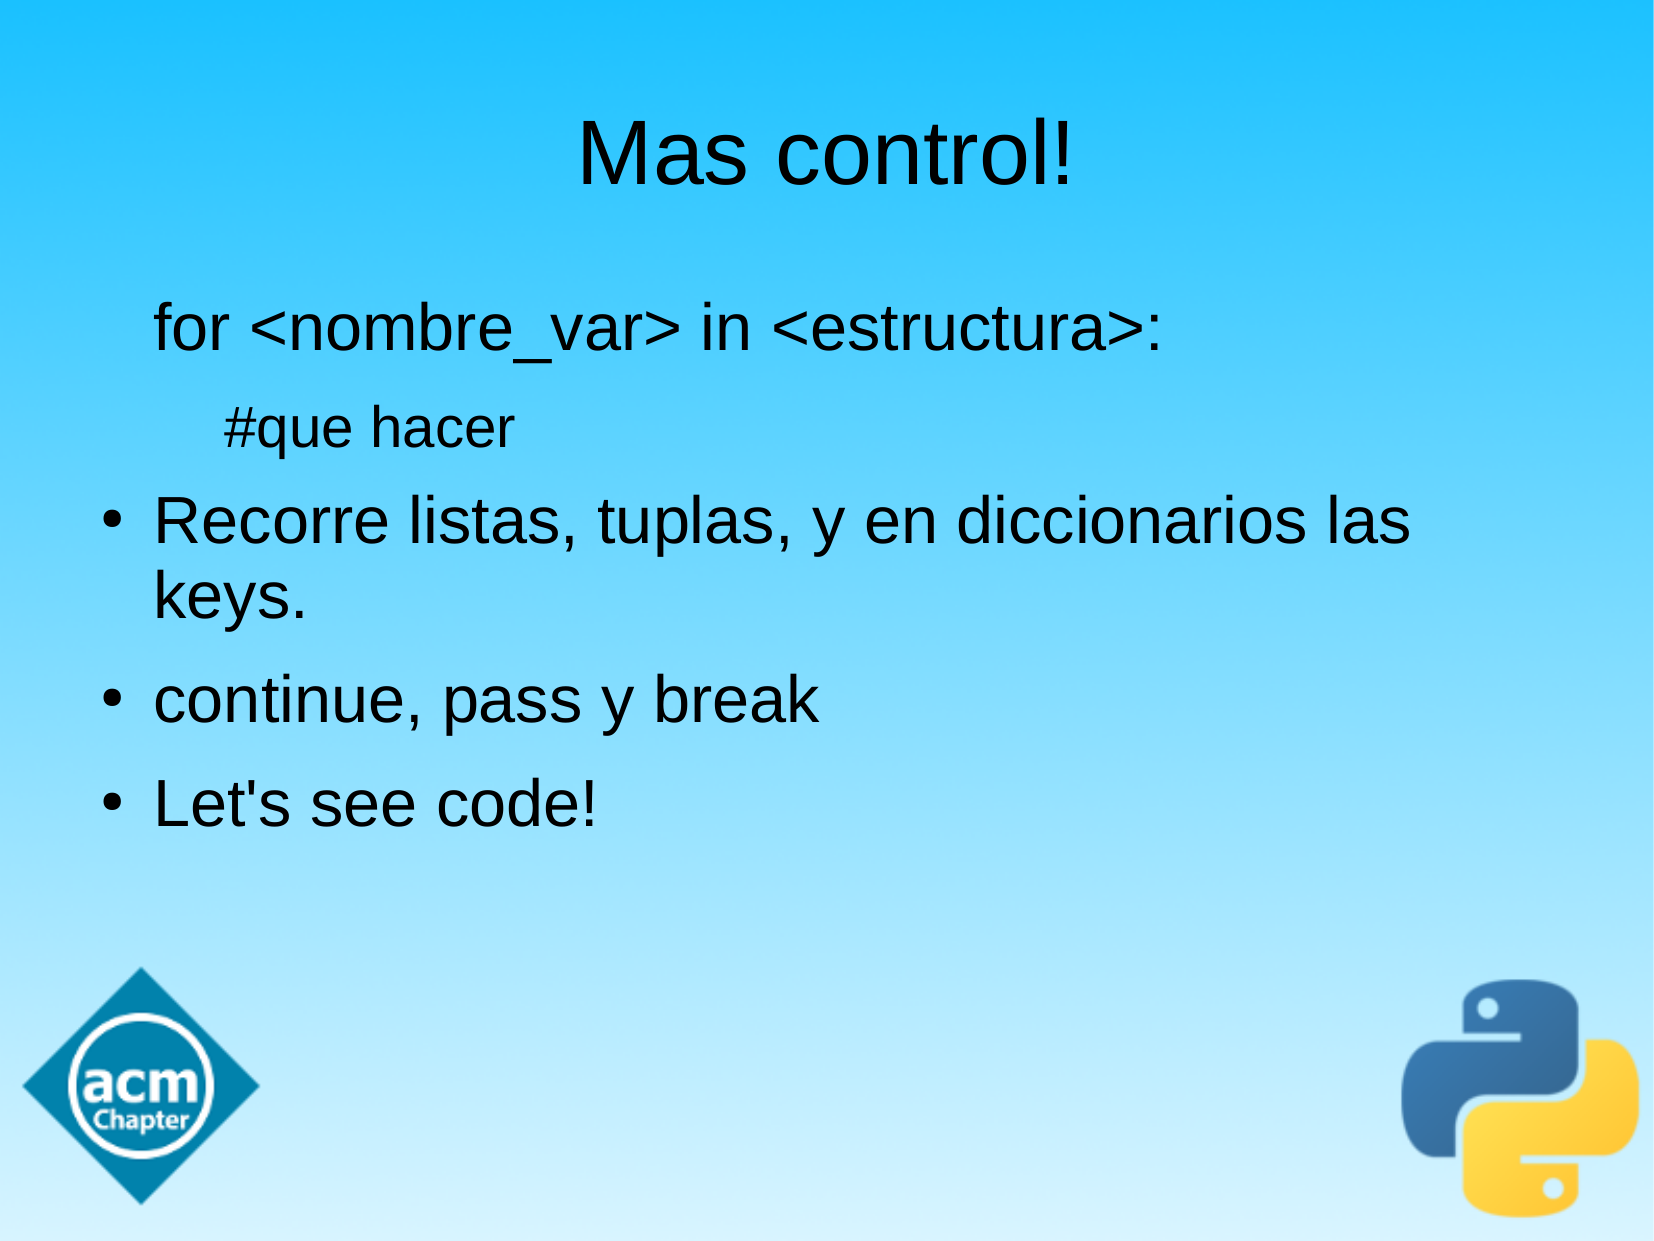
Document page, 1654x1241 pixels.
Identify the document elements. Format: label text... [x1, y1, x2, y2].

list for <nombre_var> in <estructura>: #que hacer Recorre listas, tuplas, y en diccionarios las keys. continue, pass y break Let's see code! [82, 290, 1571, 1010]
picture [0, 0, 1654, 1241]
title Mas control! [82, 49, 1571, 257]
